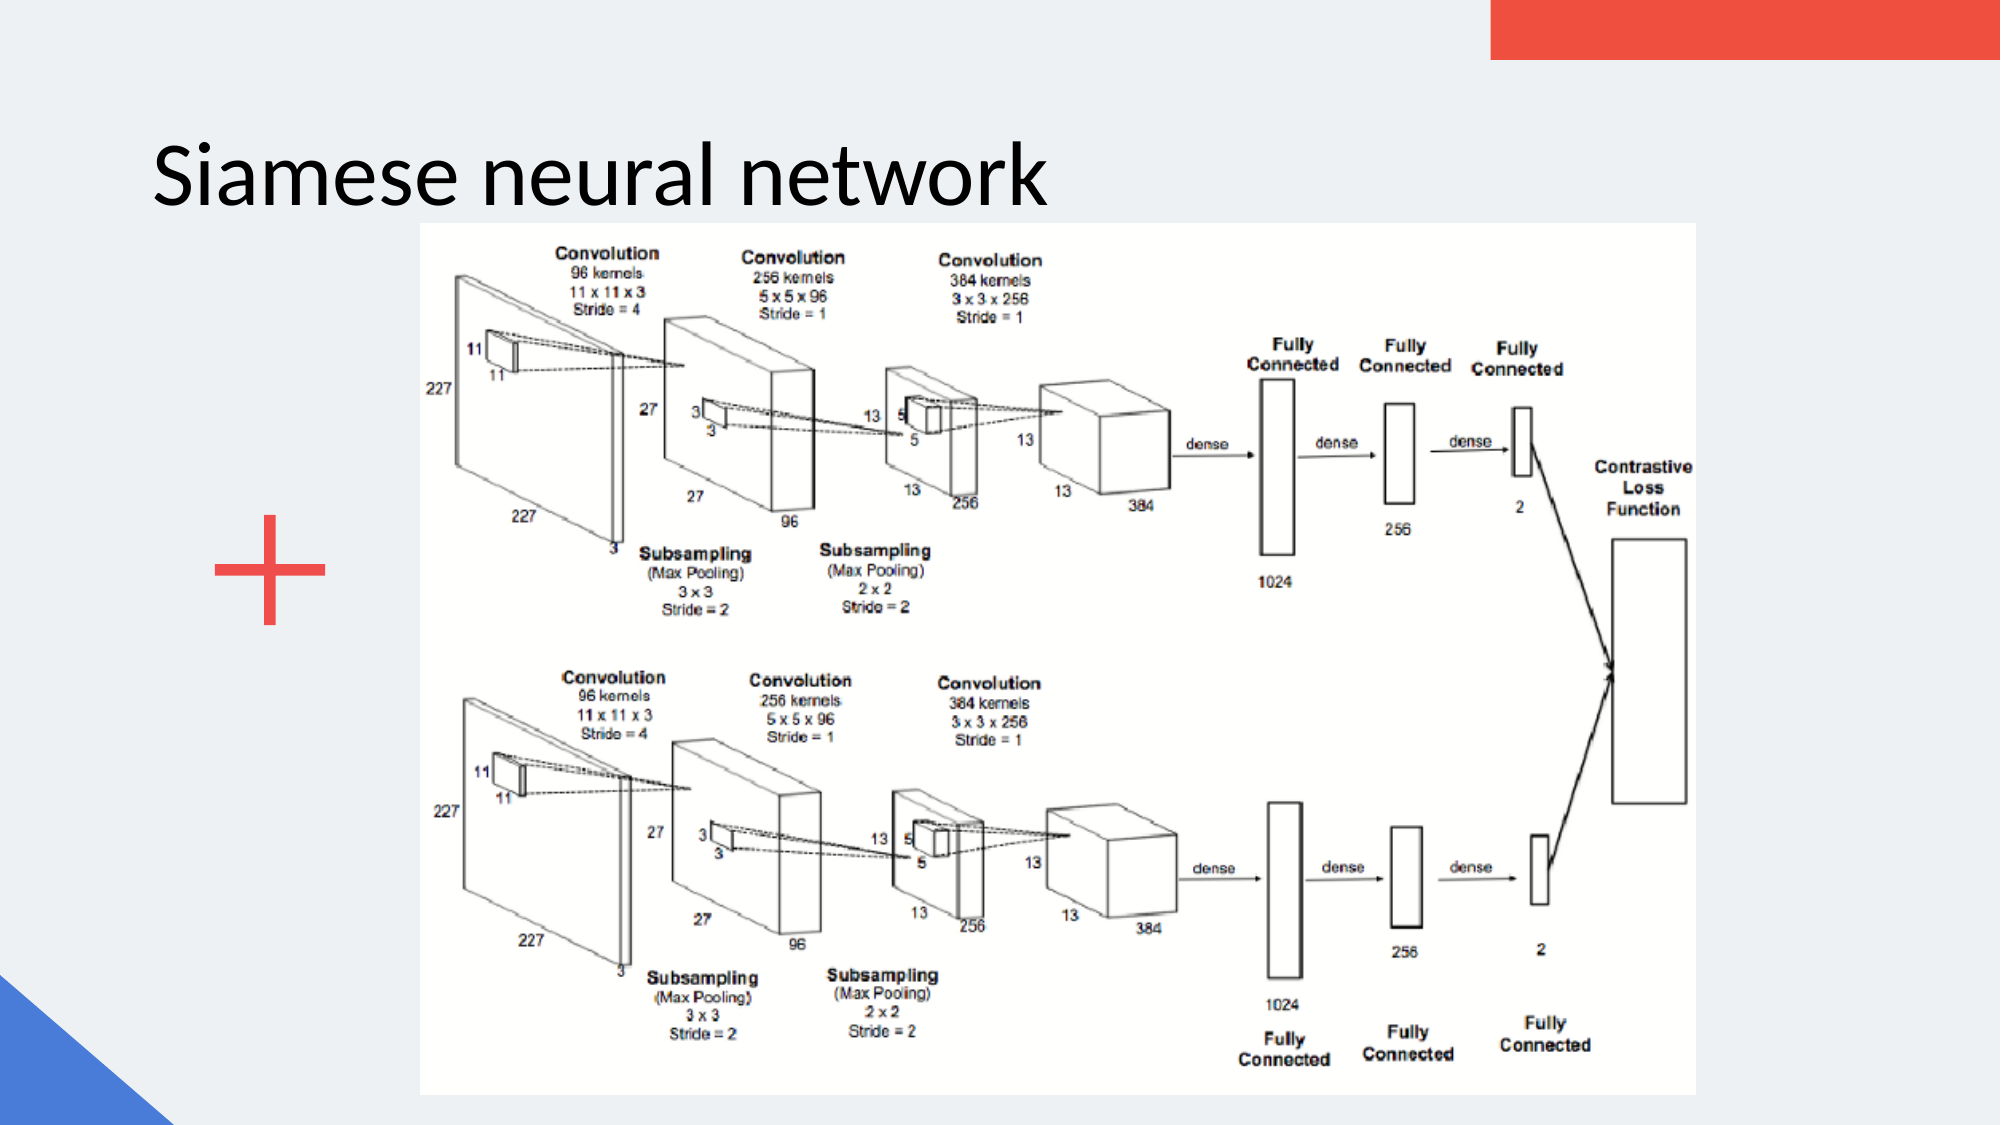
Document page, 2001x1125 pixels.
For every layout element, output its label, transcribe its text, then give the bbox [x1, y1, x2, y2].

title Siamese neural network [137, 59, 1863, 278]
picture [420, 223, 1696, 1096]
text_box [0, 974, 174, 1125]
text_box [1490, 0, 2000, 60]
text_box [214, 514, 326, 626]
